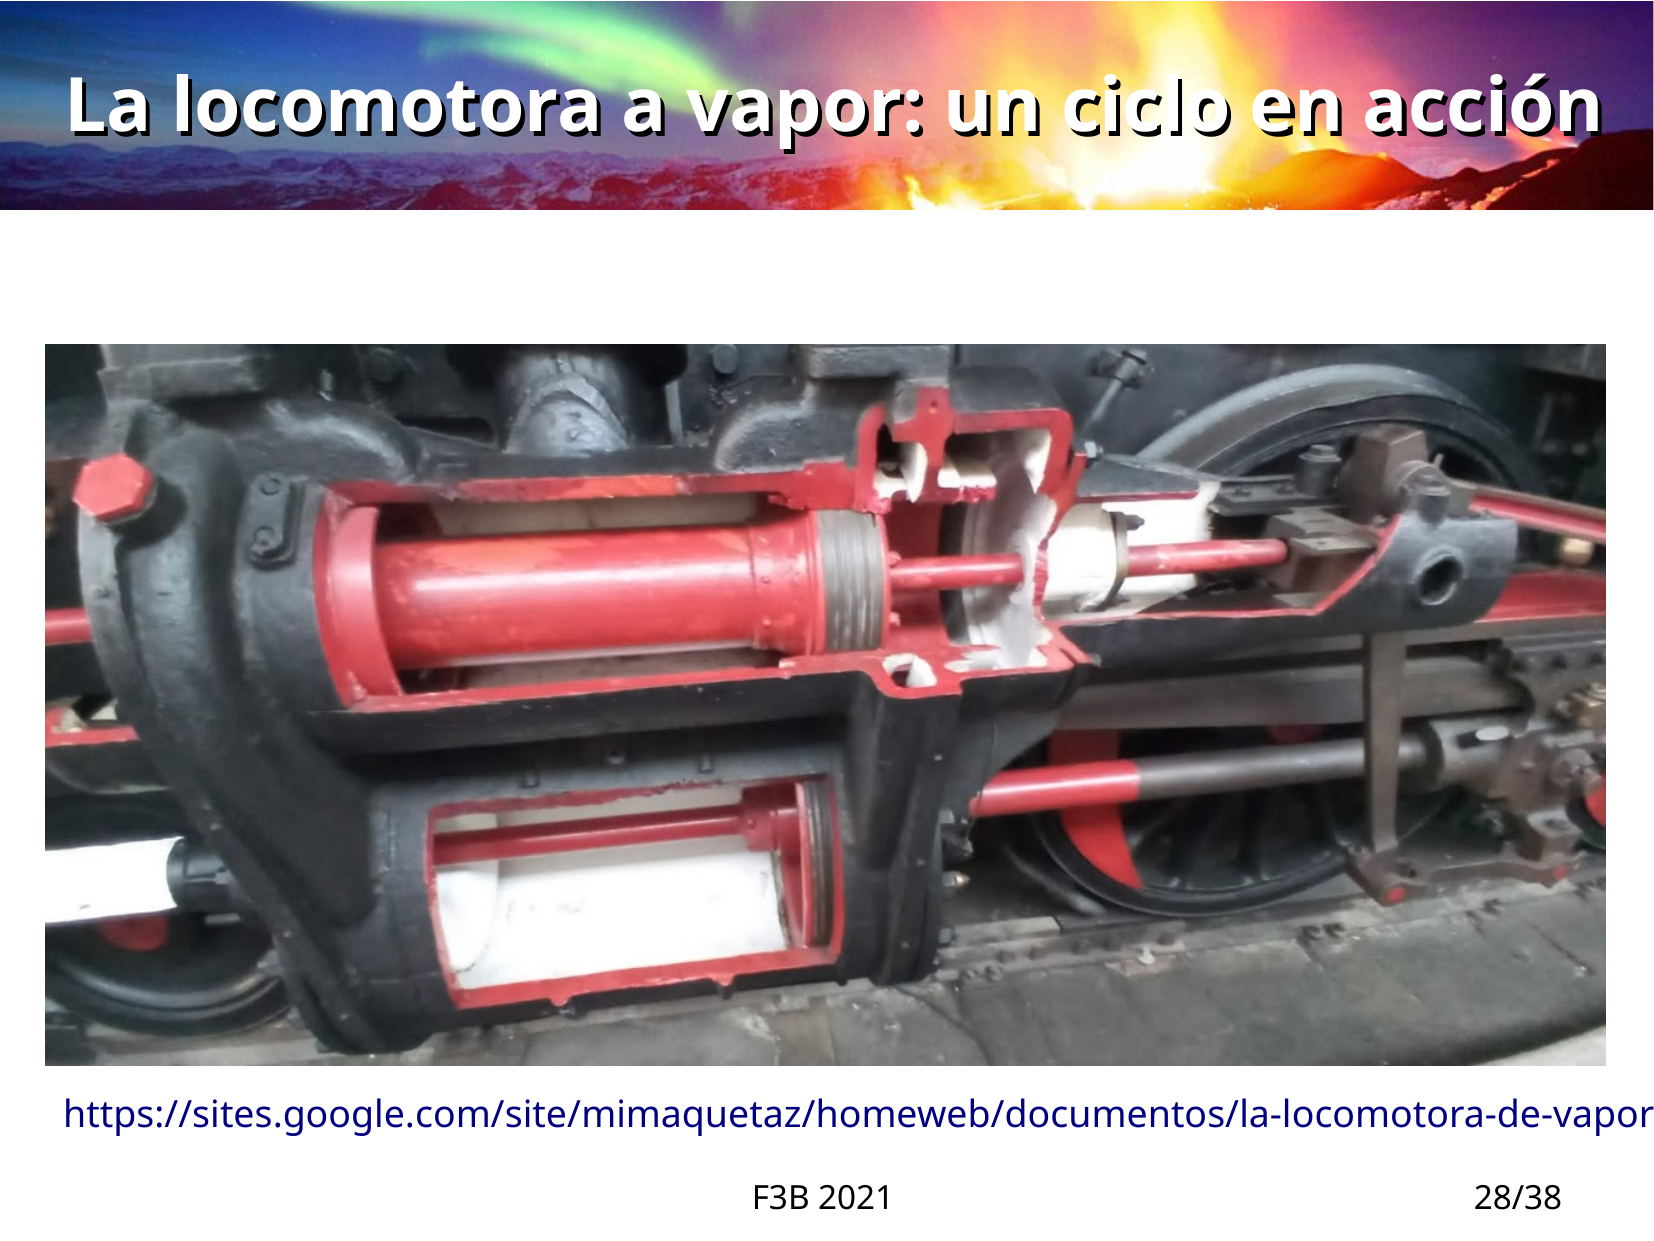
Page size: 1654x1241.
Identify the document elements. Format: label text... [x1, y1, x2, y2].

picture [45, 344, 1606, 1066]
text_box https://sites.google.com/site/mimaquetaz/homeweb/documentos/la-locomotora-de-vapor [48, 1080, 1569, 1141]
picture [0, 1, 1654, 210]
title La locomotora a vapor: un ciclo en acción [45, 15, 1606, 191]
